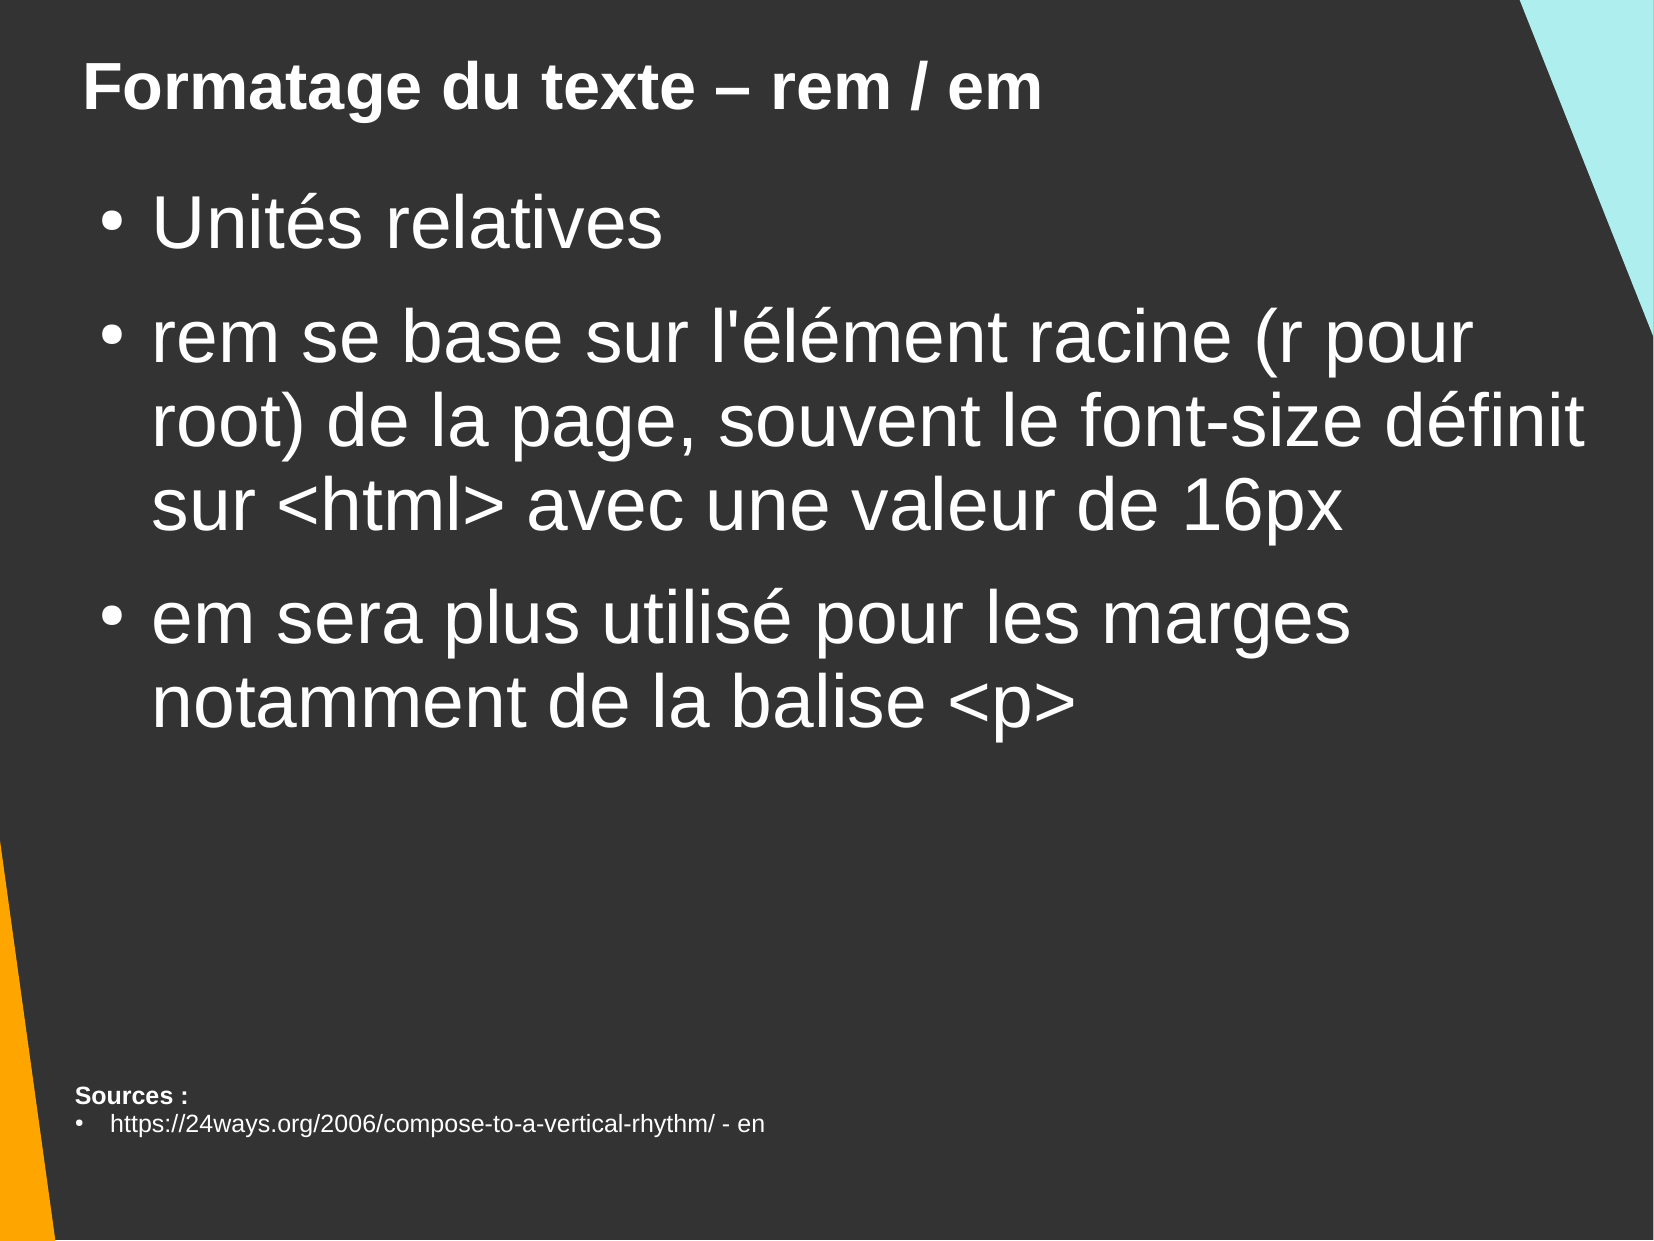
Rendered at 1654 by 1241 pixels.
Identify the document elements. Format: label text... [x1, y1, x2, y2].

list Unités relatives rem se base sur l'élément racine (r pour root) de la page, souvent le font-size définit sur <html> avec une valeur de 16px em sera plus utilisé pour les marges notamment de la balise <p> [80, 180, 1605, 827]
title Formatage du texte – rem / em [82, 49, 1571, 152]
text_box [1519, 0, 1654, 339]
text_box Sources : https://24ways.org/2006/compose-to-a-vertical-rhythm/ - en [60, 1074, 1546, 1241]
text_box [0, 840, 56, 1241]
